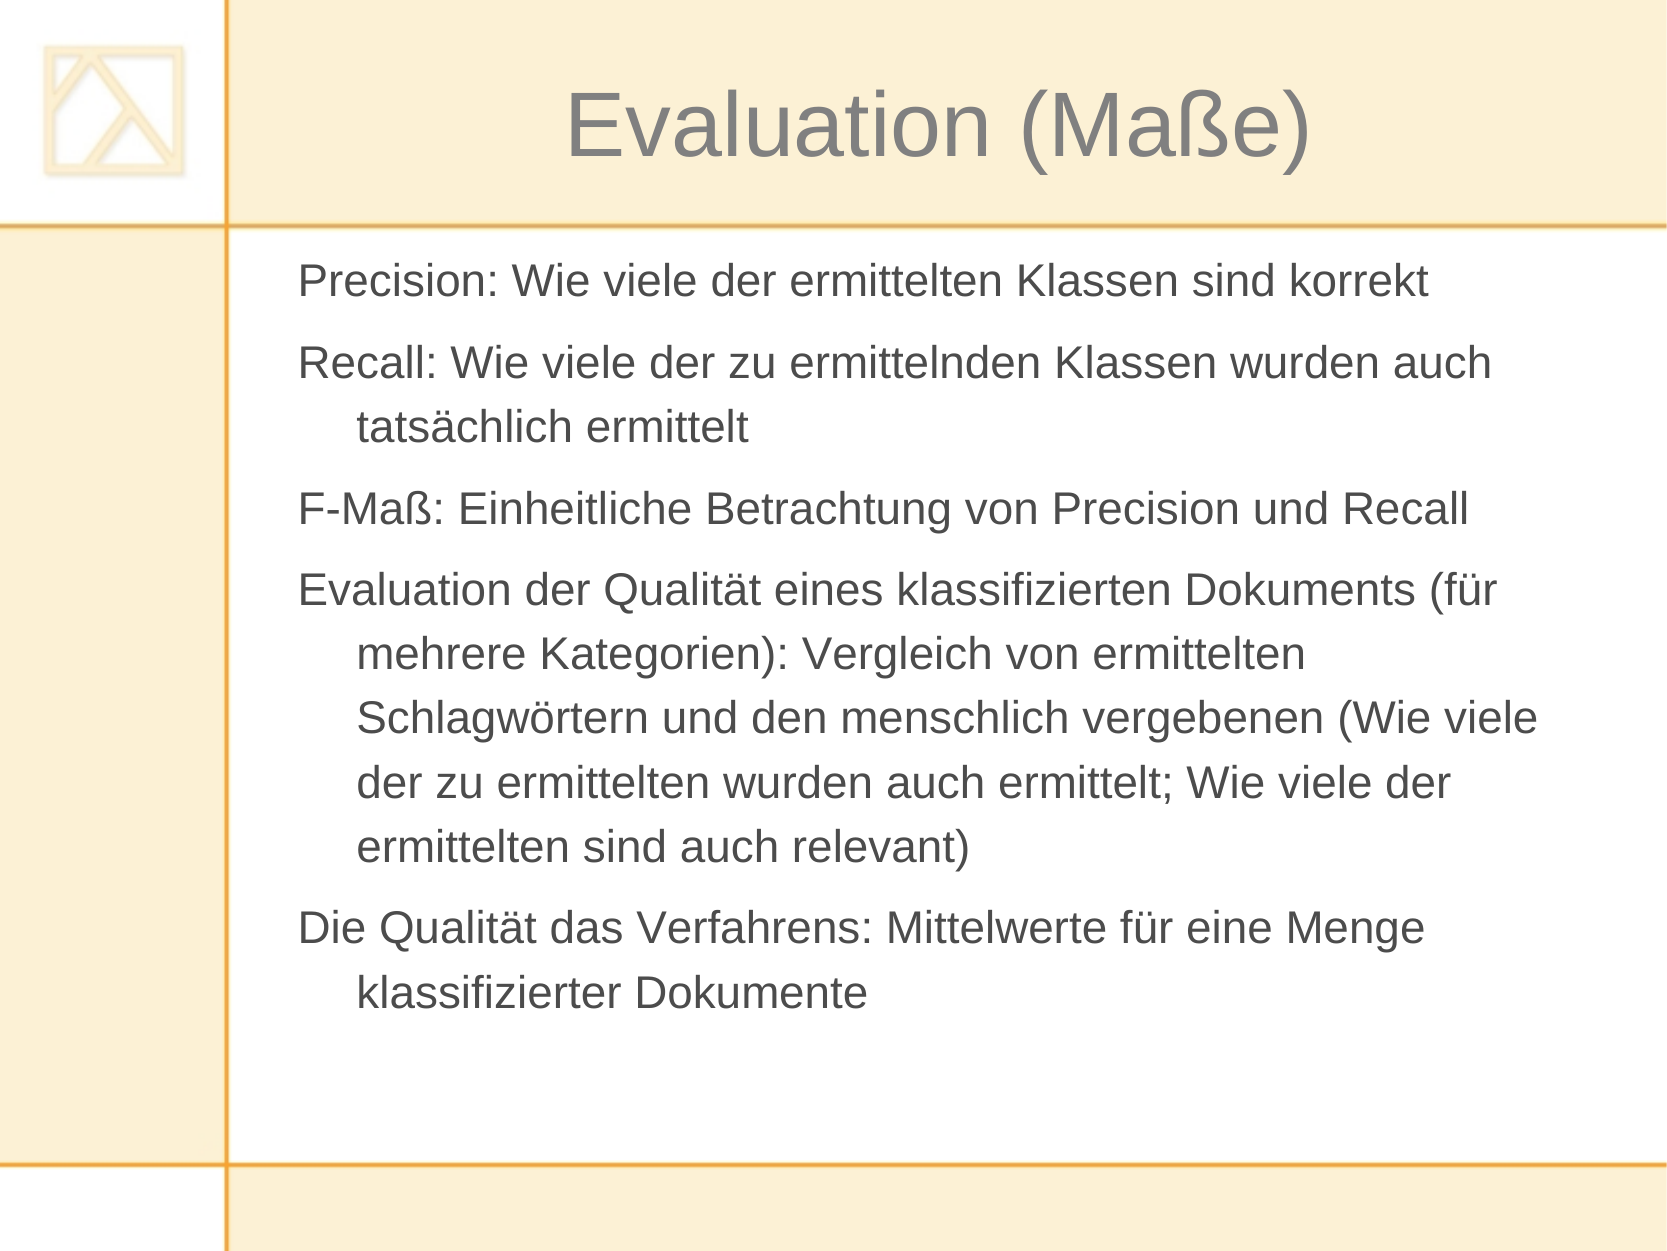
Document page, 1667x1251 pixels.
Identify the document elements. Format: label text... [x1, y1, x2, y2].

picture [0, 0, 1667, 1251]
list Precision: Wie viele der ermittelten Klassen sind korrekt Recall: Wie viele der zu ermittelnden Klassen wurden auch tatsächlich ermittelt F-Maß: Einheitliche Betrachtung von Precision und Recall Evaluation der Qualität eines klassifizierten Dokuments (für mehrere Kategorien): Vergleich von ermittelten Schlagwörtern und den menschlich vergebenen (Wie viele der zu ermittelten wurden auch ermittelt; Wie viele der ermittelten sind auch relevant) Die Qualität das Verfahrens: Mittelwerte für eine Menge klassifizierter Dokumente [268, 242, 1611, 1152]
title Evaluation (Maße) [268, 0, 1611, 242]
